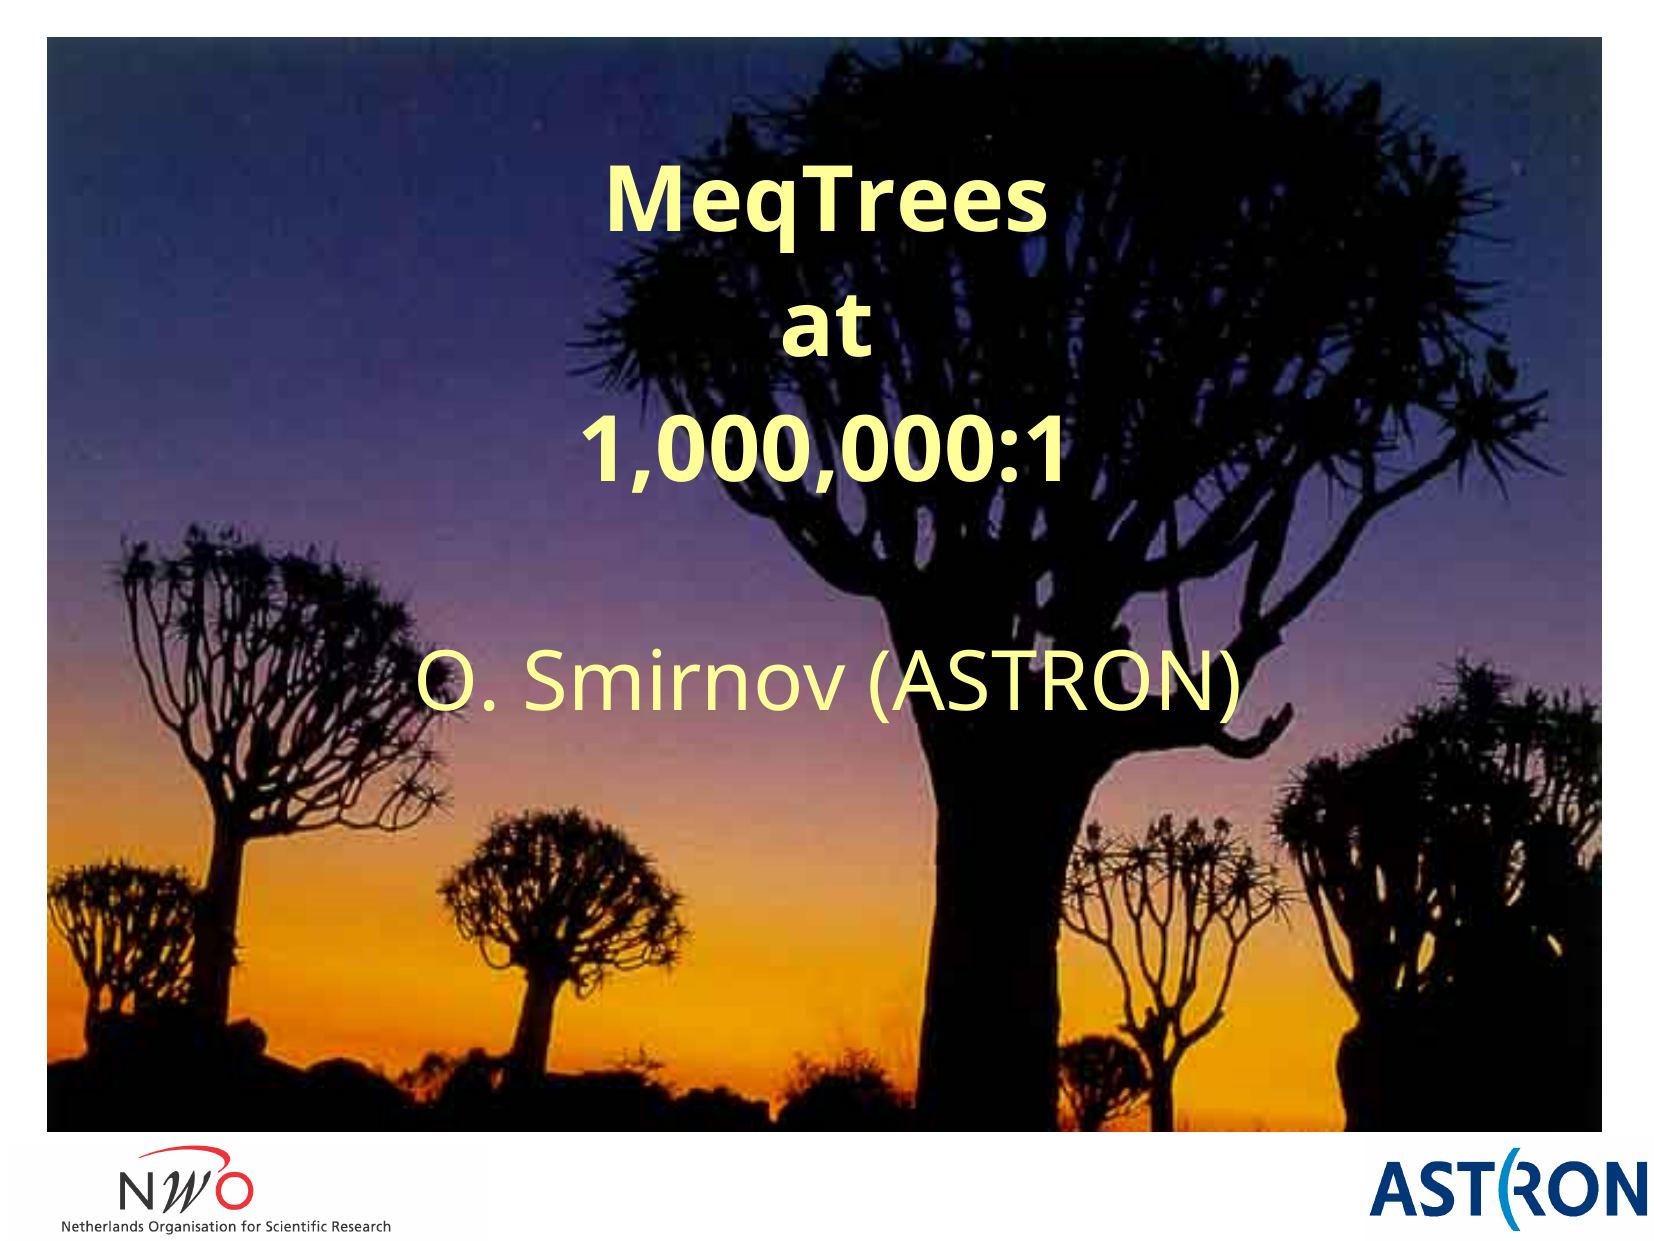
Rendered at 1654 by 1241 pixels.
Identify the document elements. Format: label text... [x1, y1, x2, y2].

title MeqTrees at 1,000,000:1 [0, 26, 1654, 1241]
list O. Smirnov (ASTRON) [65, 620, 1592, 911]
picture [4, 1143, 488, 1241]
picture [1364, 1136, 1654, 1241]
